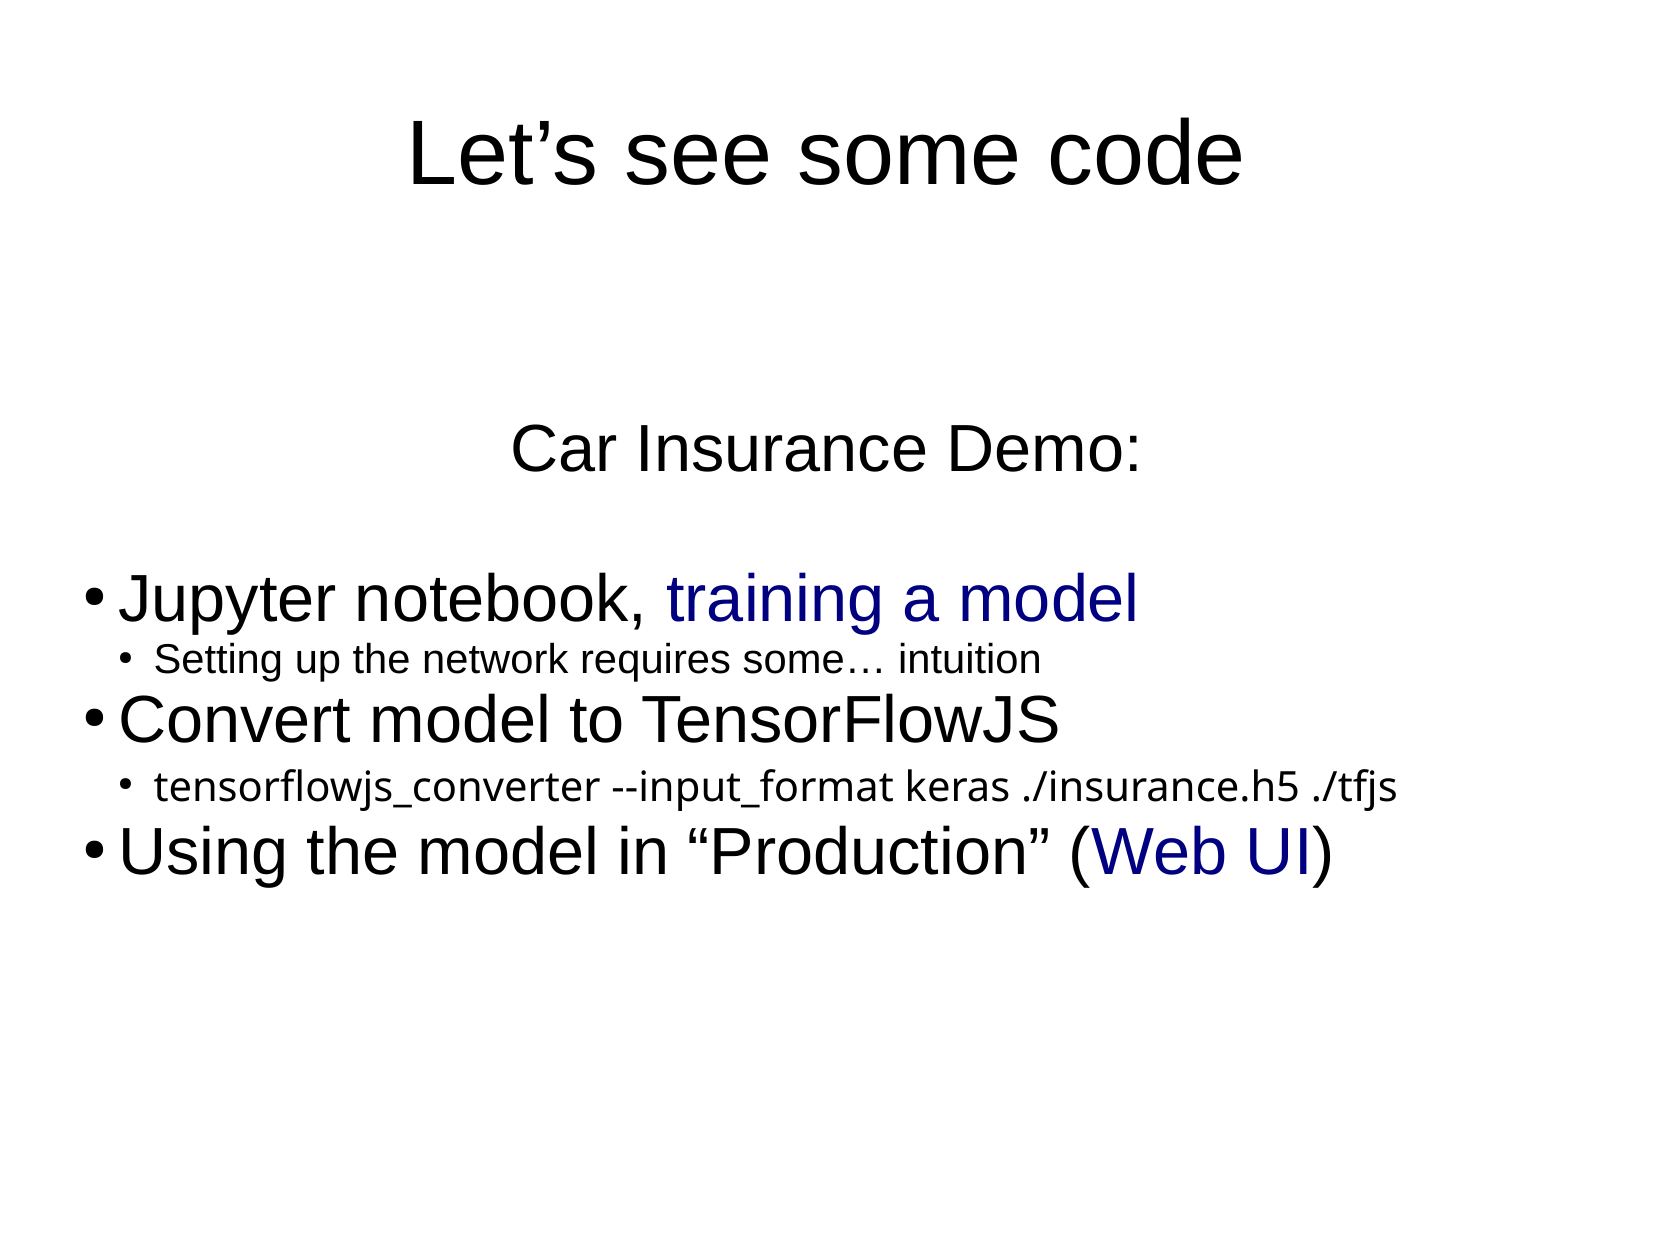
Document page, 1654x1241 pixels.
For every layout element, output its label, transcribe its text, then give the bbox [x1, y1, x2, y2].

subtitle Car Insurance Demo: Jupyter notebook, training a model Setting up the network requires some… intuition Convert model to TensorFlowJS tensorflowjs_converter --input_format keras ./insurance.h5 ./tfjs Using the model in “Production” (Web UI) [82, 290, 1571, 1010]
title Let’s see some code [82, 49, 1571, 257]
